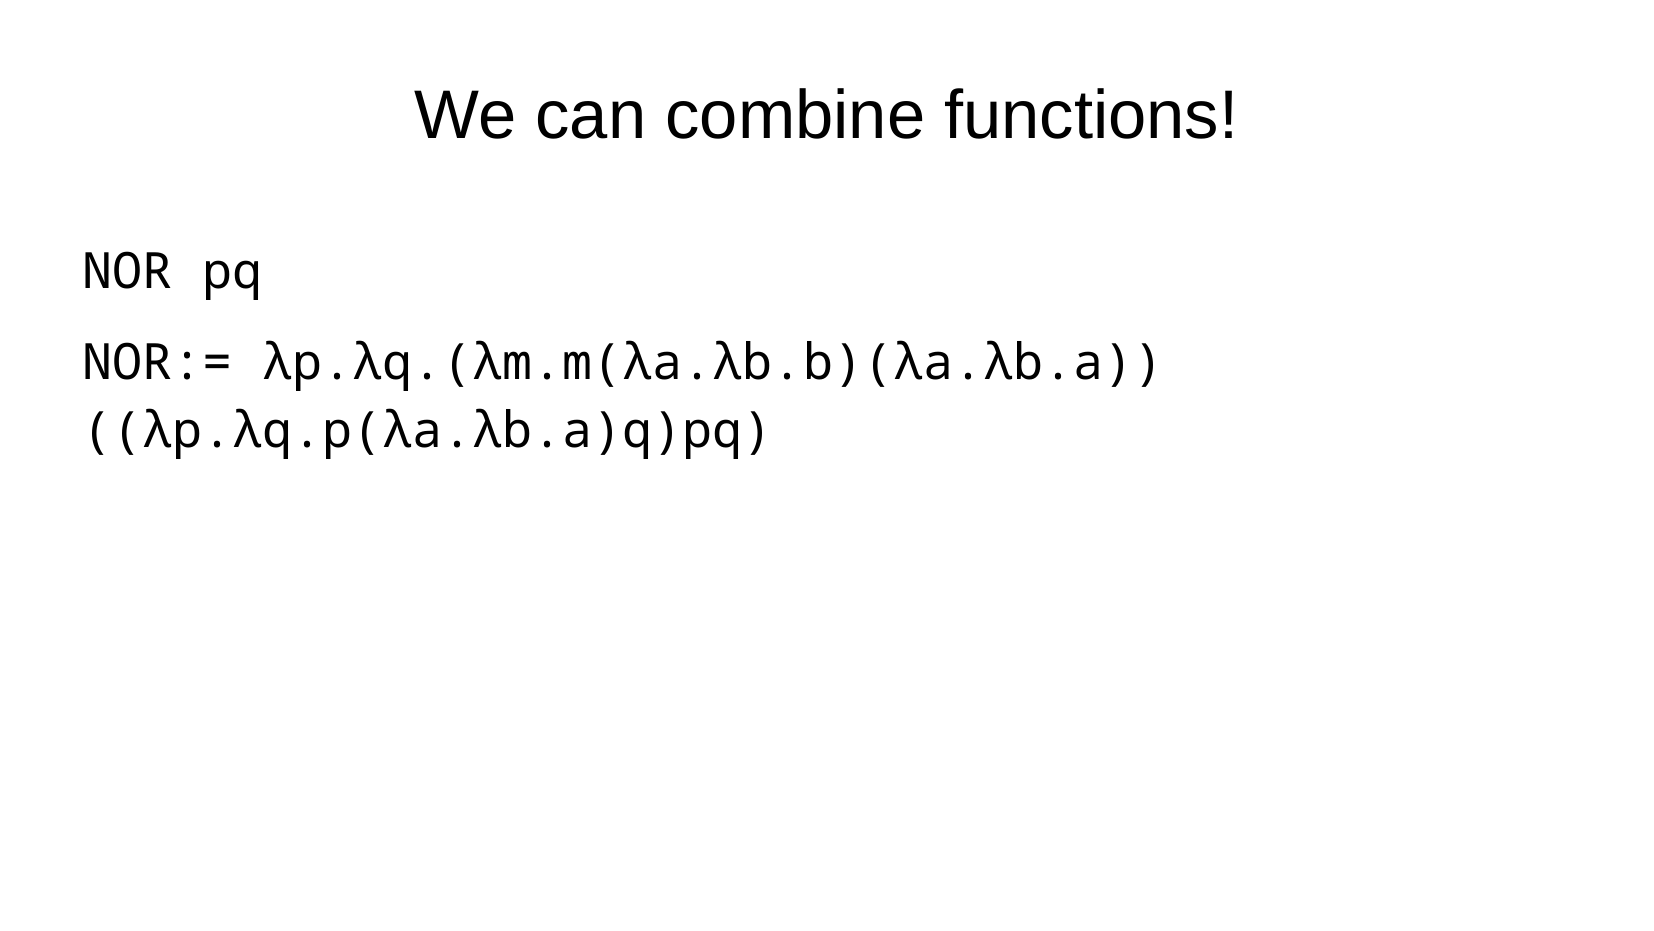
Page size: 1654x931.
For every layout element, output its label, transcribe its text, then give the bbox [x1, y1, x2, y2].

title We can combine functions! [82, 37, 1571, 193]
list NOR pq NOR:= λp.λq.(λm.m(λa.λb.b)(λa.λb.a))((λp.λq.p(λa.λb.a)q)pq) [82, 235, 1621, 931]
